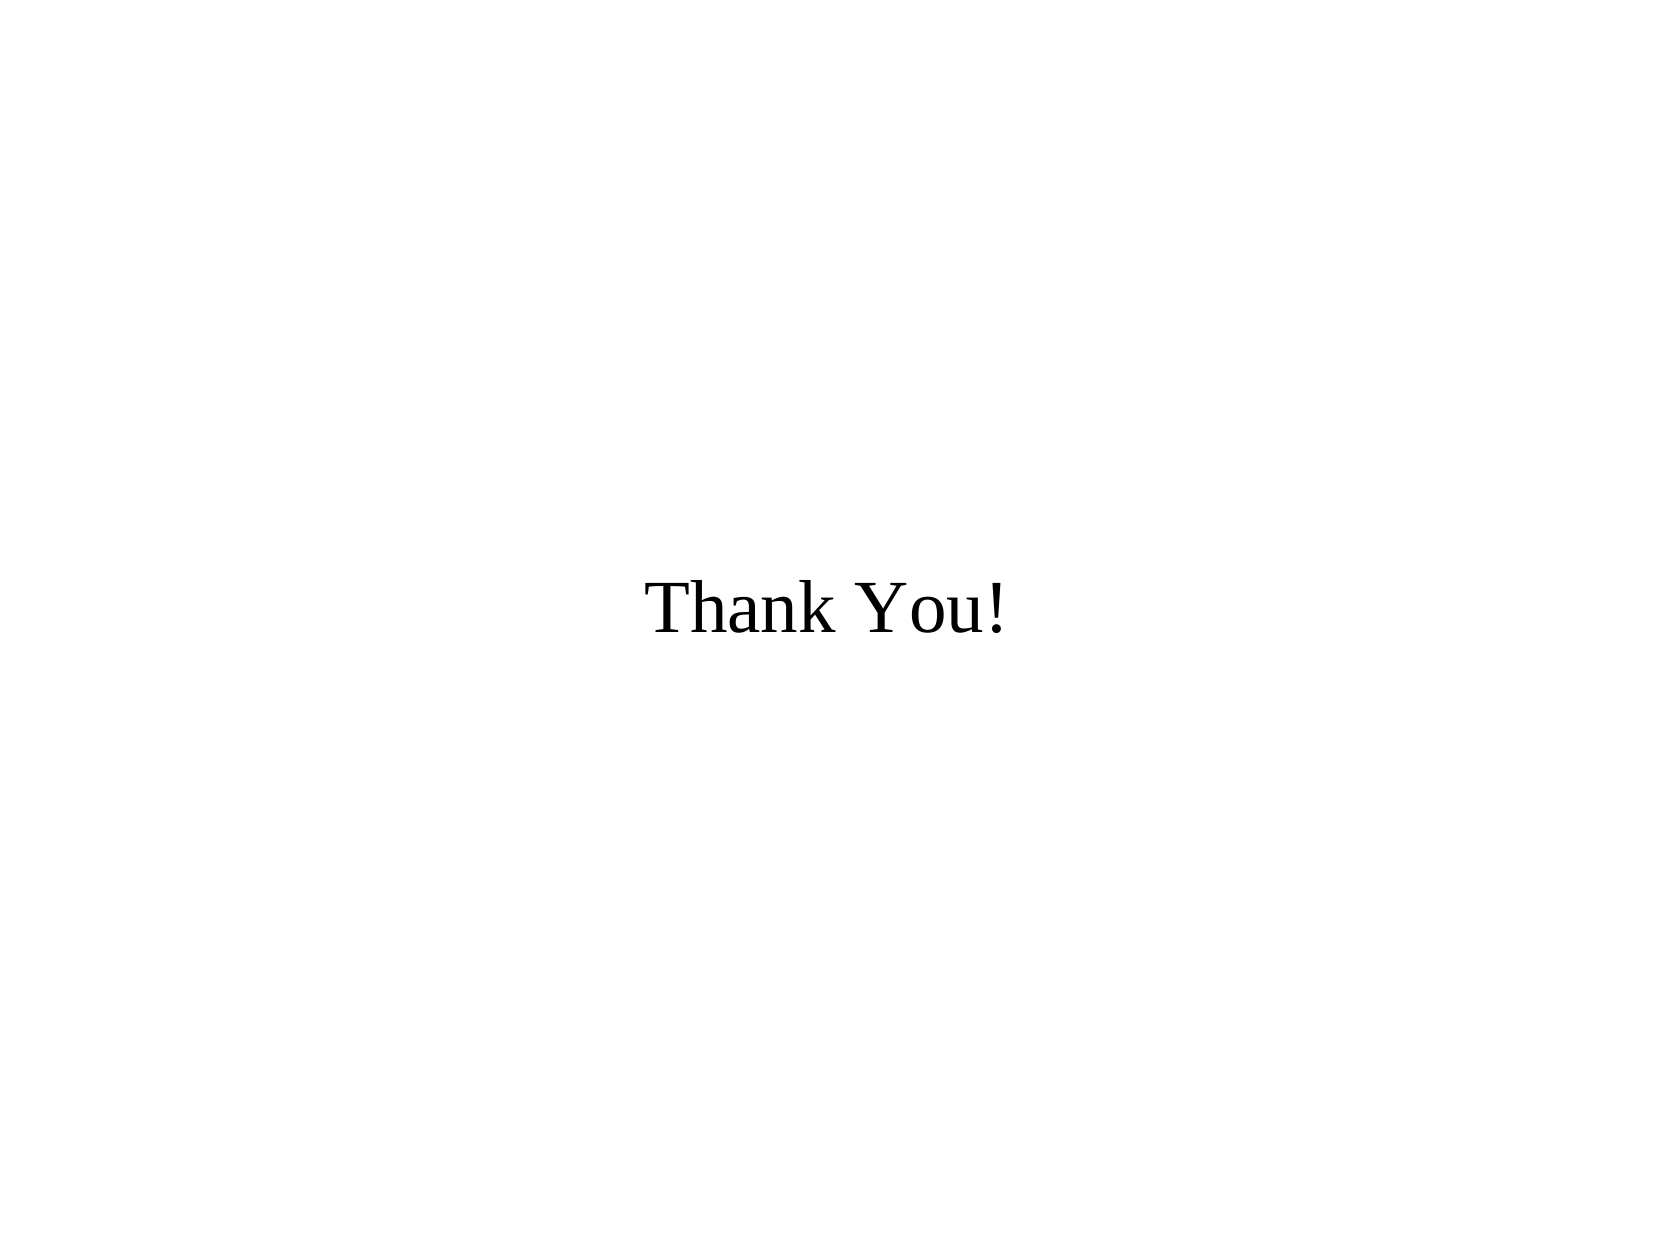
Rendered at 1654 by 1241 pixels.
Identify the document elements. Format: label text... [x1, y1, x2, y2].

text_box Thank You! [82, 501, 1571, 709]
